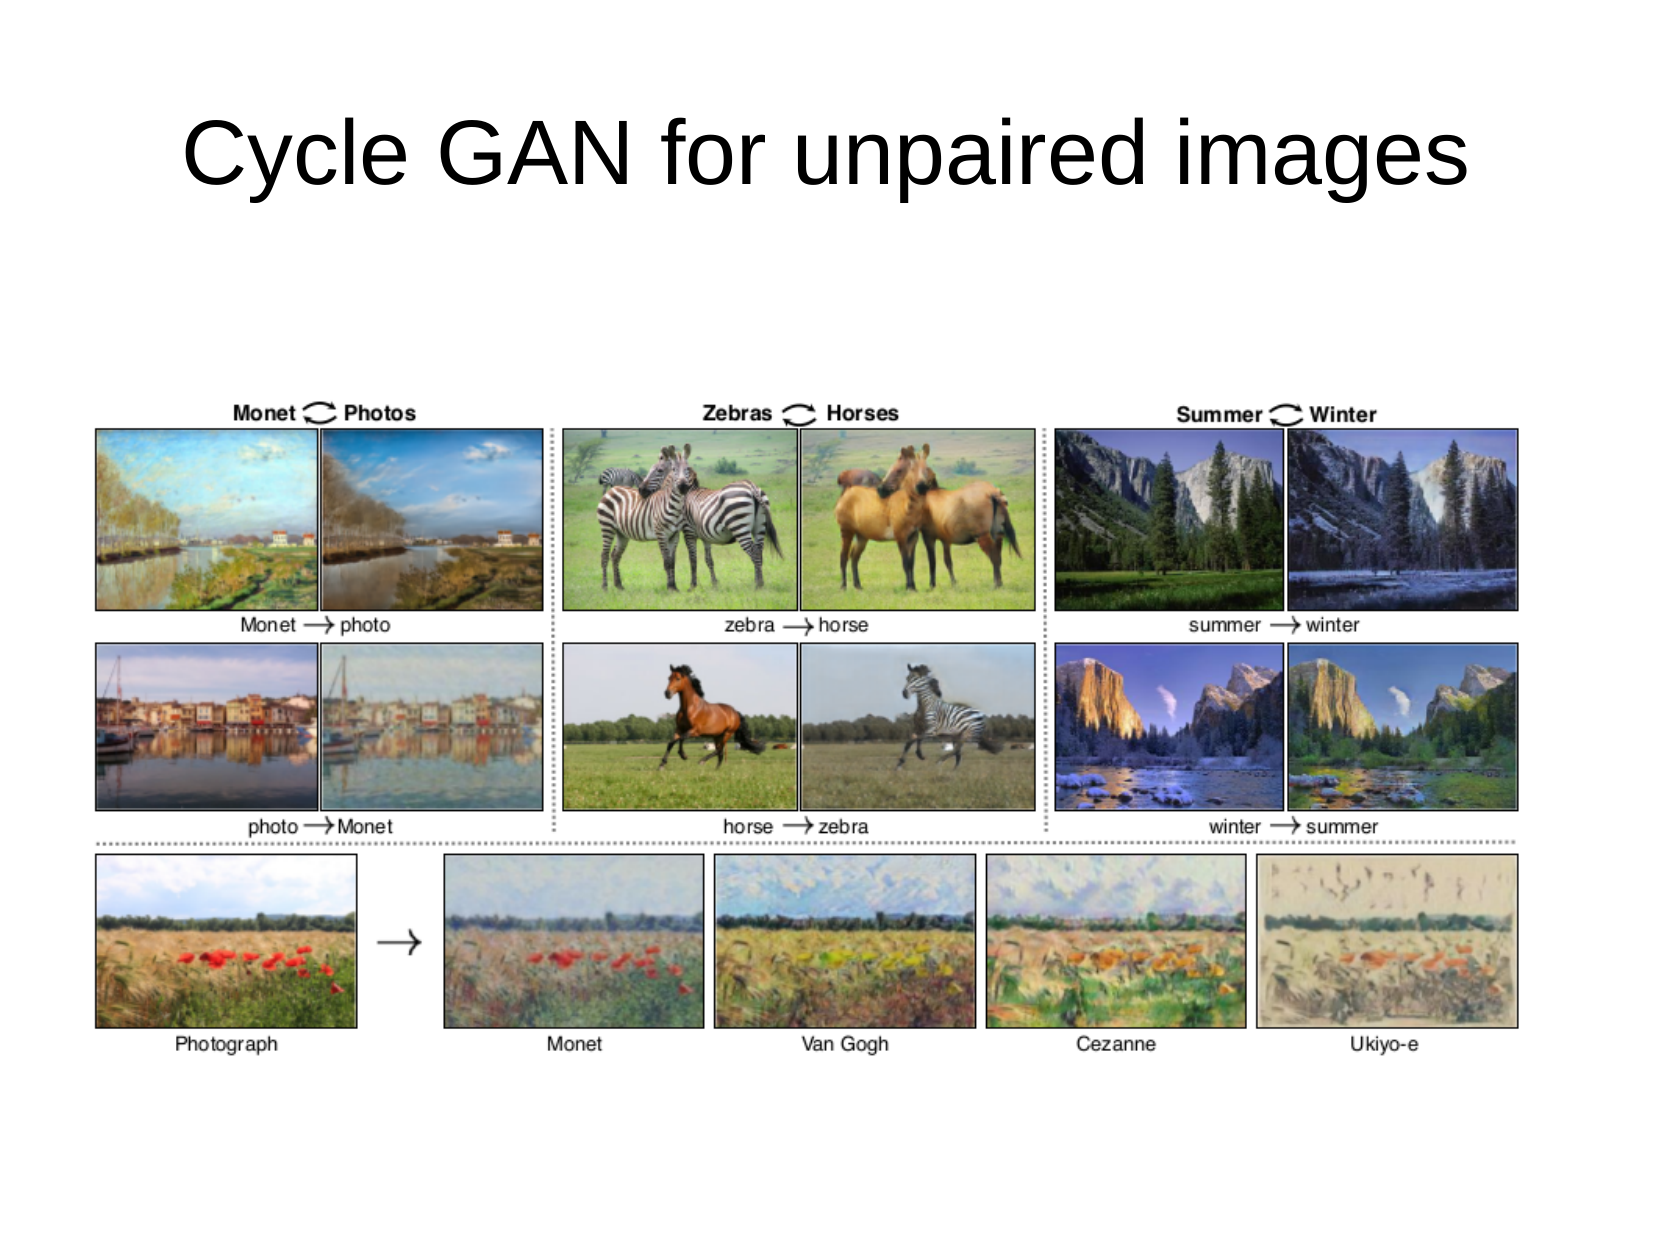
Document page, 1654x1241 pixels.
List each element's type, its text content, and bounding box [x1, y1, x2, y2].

picture [75, 380, 1547, 1066]
title Cycle GAN for unpaired images [82, 49, 1571, 257]
